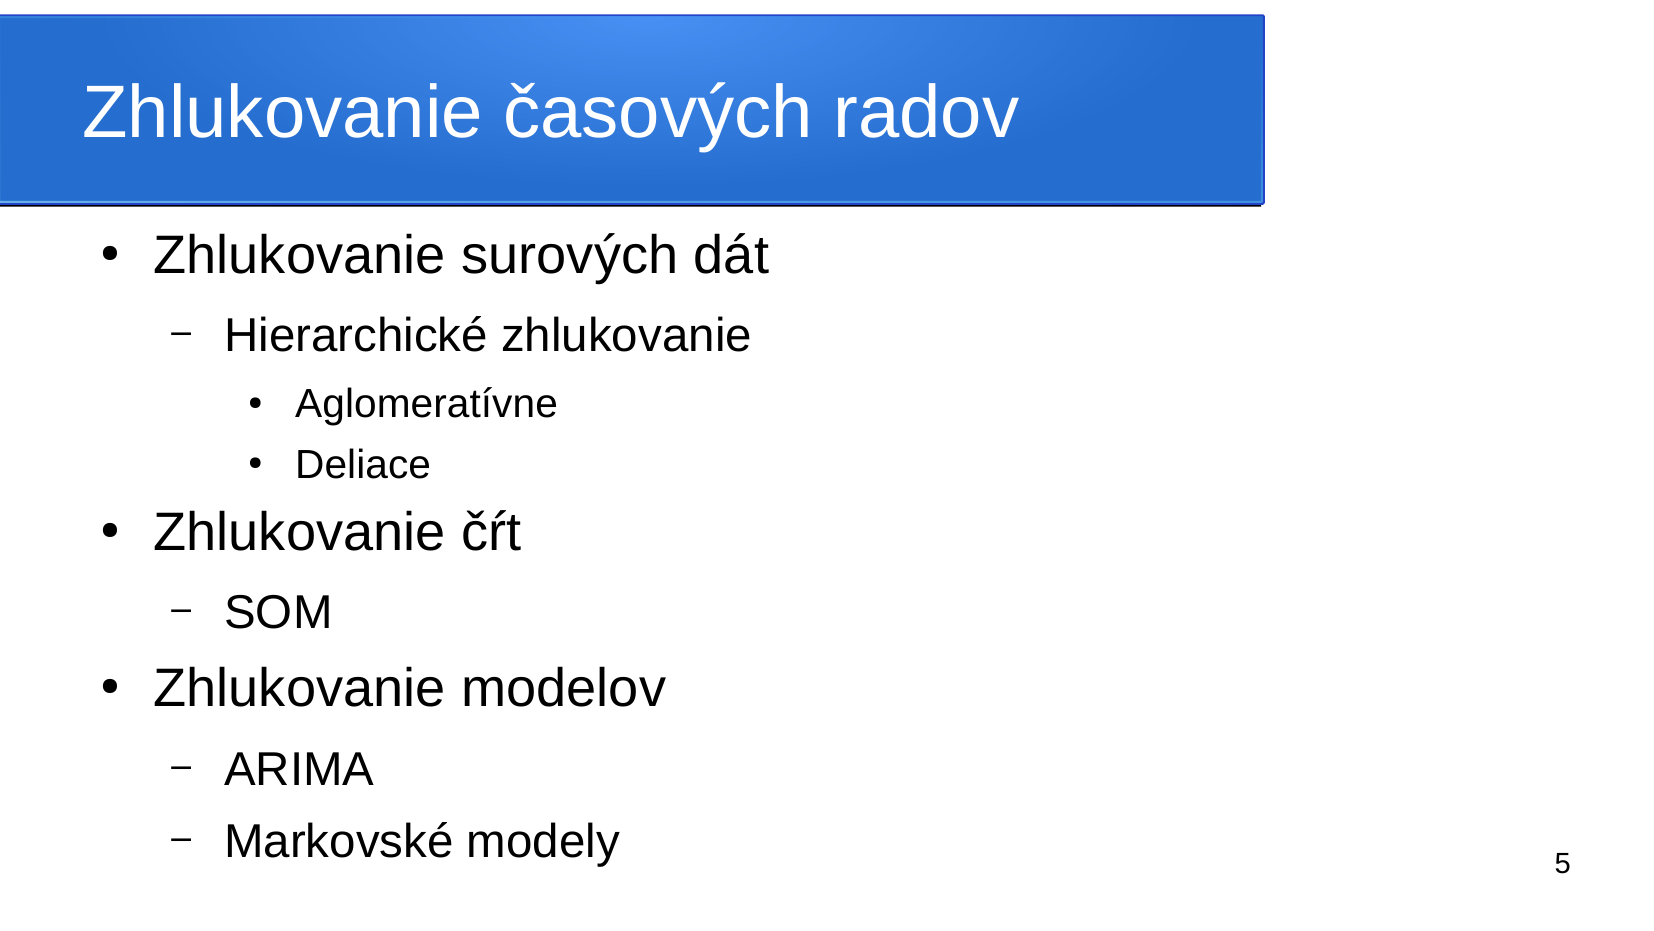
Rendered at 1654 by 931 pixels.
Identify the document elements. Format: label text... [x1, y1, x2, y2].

list Zhlukovanie surových dát Hierarchické zhlukovanie Aglomeratívne Deliace Zhlukovanie čŕt SOM Zhlukovanie modelov ARIMA Markovské modely [82, 224, 1571, 886]
title Zhlukovanie časových radov [82, 35, 1235, 189]
